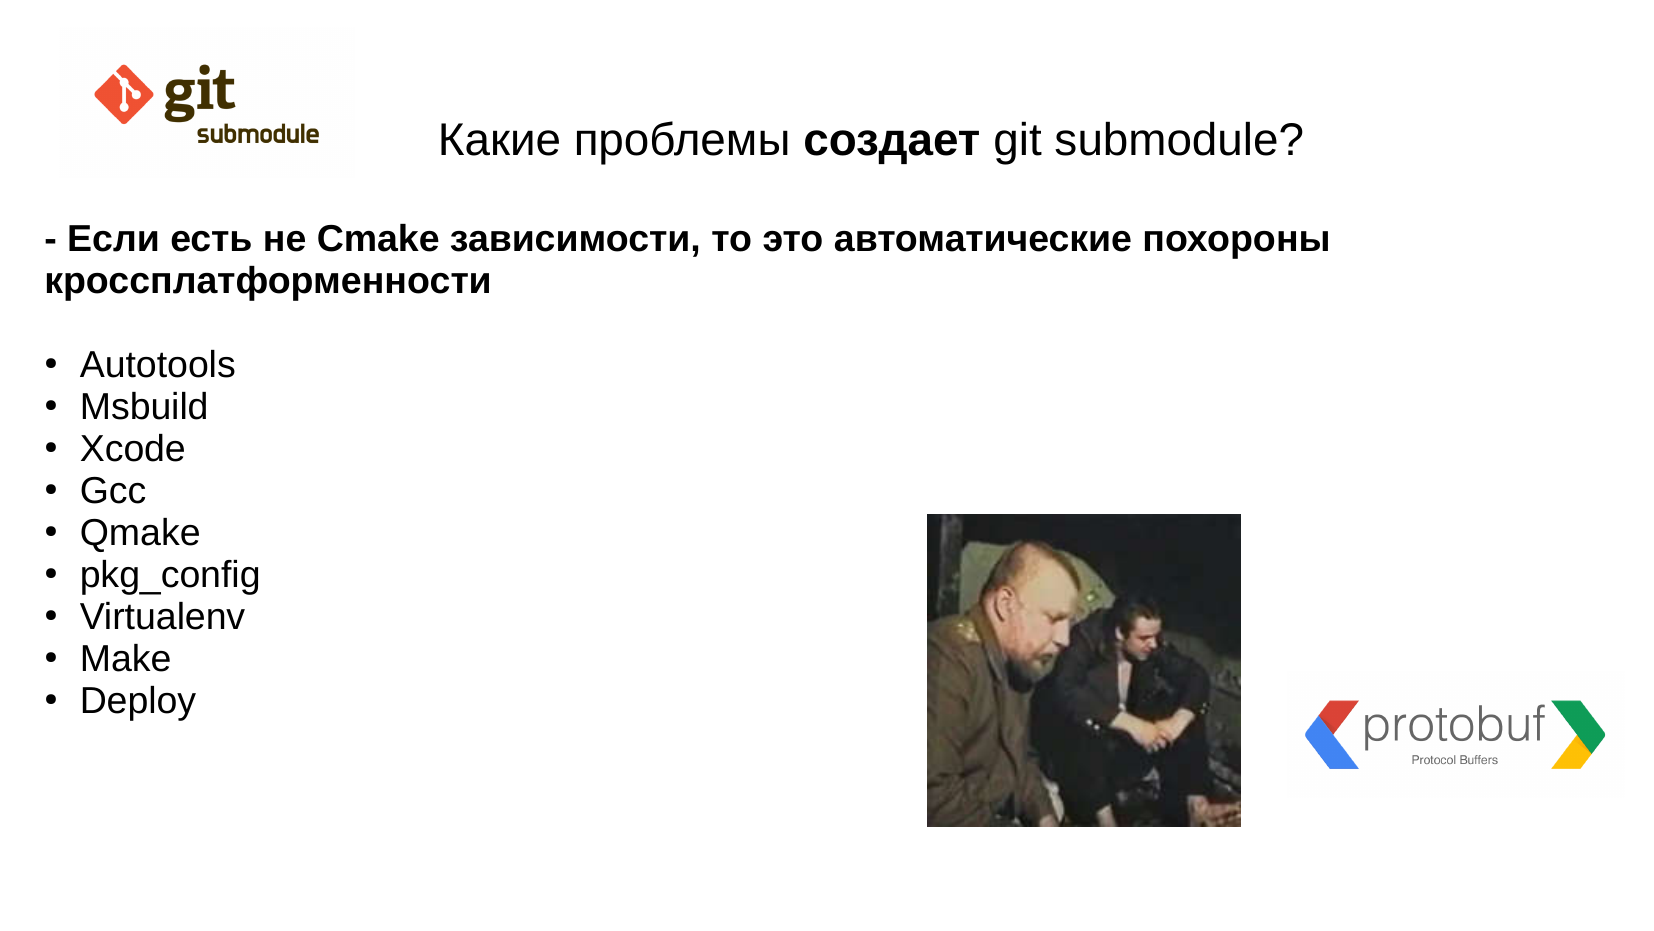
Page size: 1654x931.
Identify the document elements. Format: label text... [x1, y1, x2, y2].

picture [59, 27, 355, 178]
picture [1287, 671, 1625, 798]
title Какие проблемы создает git submodule? [324, 88, 1418, 192]
text_box - Если есть не Cmake зависимости, то это автоматические похороны кроссплатформенности Autotools Msbuild Xcode Gcc Qmake pkg_config Virtualenv Make Deploy [29, 210, 1595, 730]
picture [927, 514, 1241, 827]
